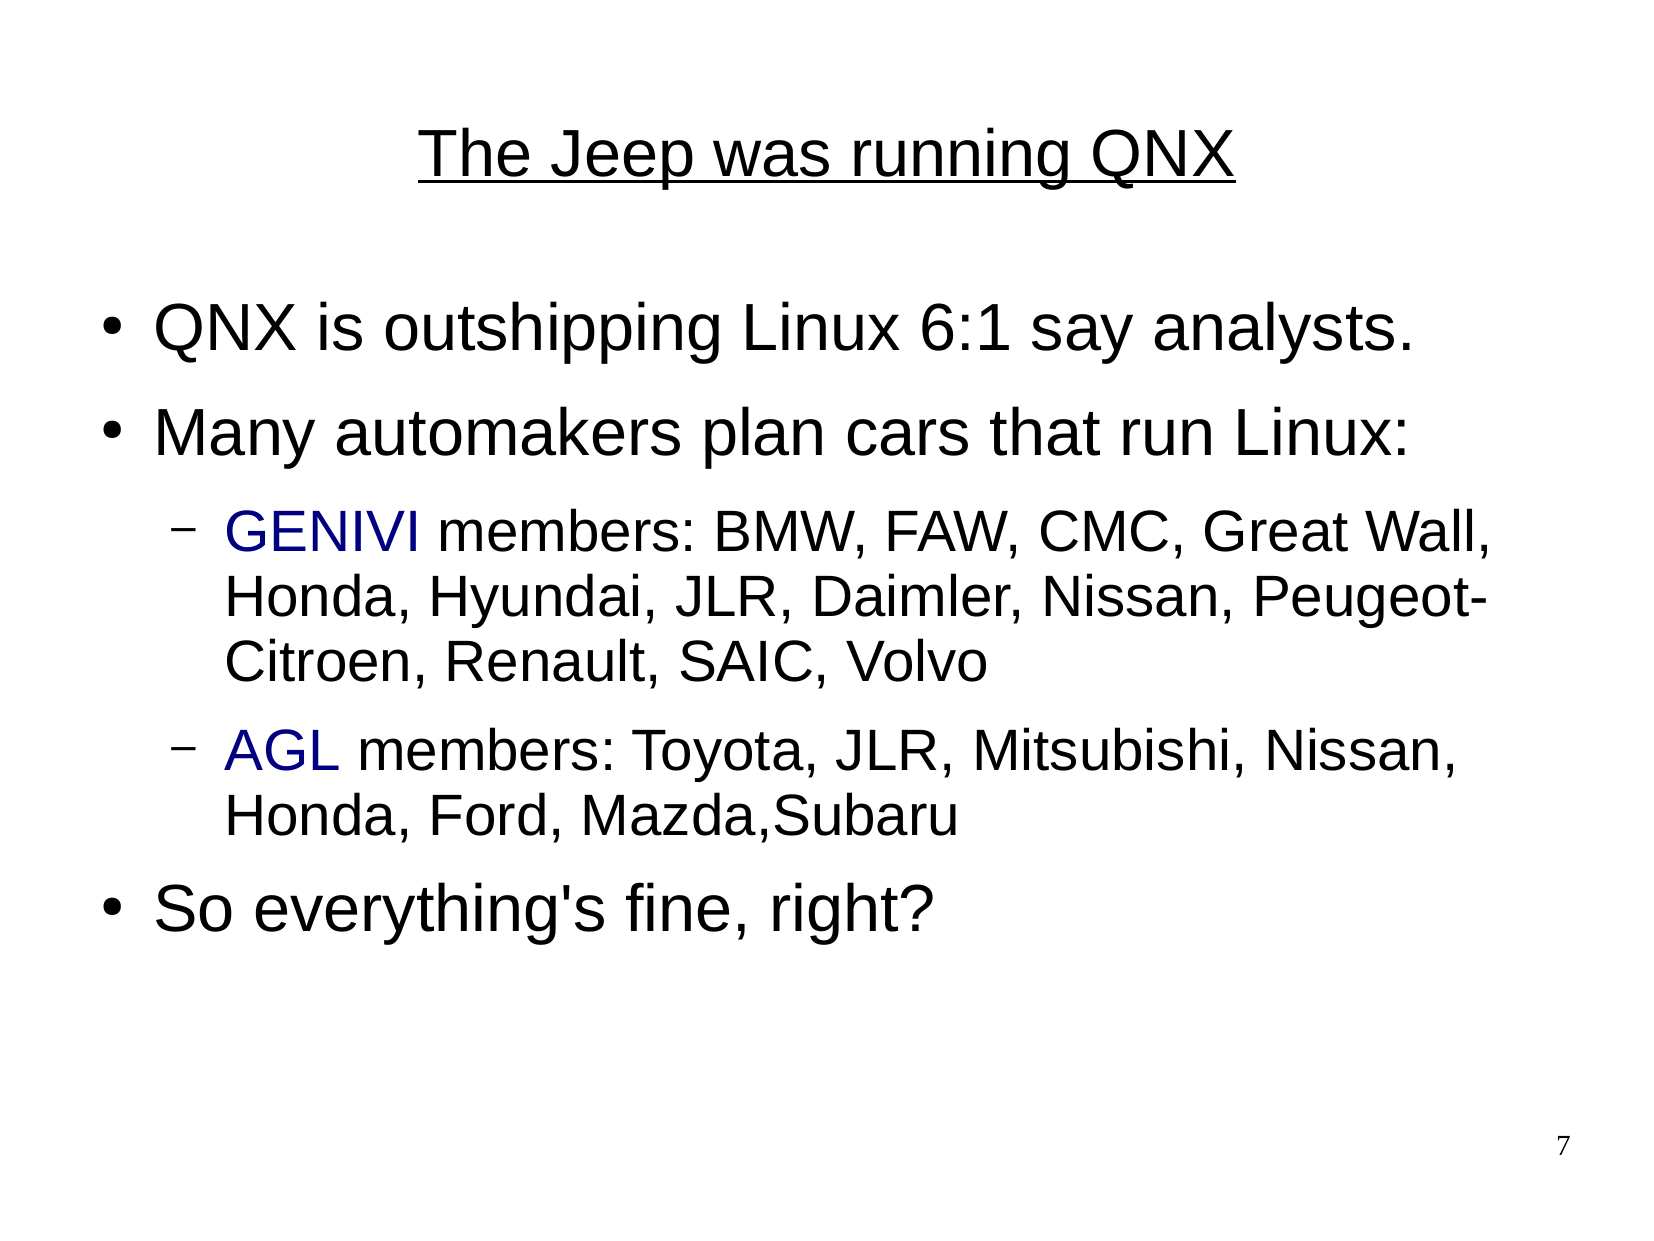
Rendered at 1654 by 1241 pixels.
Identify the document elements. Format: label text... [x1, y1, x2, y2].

list QNX is outshipping Linux 6:1 say analysts. Many automakers plan cars that run Linux: GENIVI members: BMW, FAW, CMC, Great Wall, Honda, Hyundai, JLR, Daimler, Nissan, Peugeot-Citroen, Renault, SAIC, Volvo AGL members: Toyota, JLR, Mitsubishi, Nissan, Honda, Ford, Mazda,Subaru So everything's fine, right? [82, 290, 1571, 1010]
title The Jeep was running QNX [82, 49, 1571, 257]
